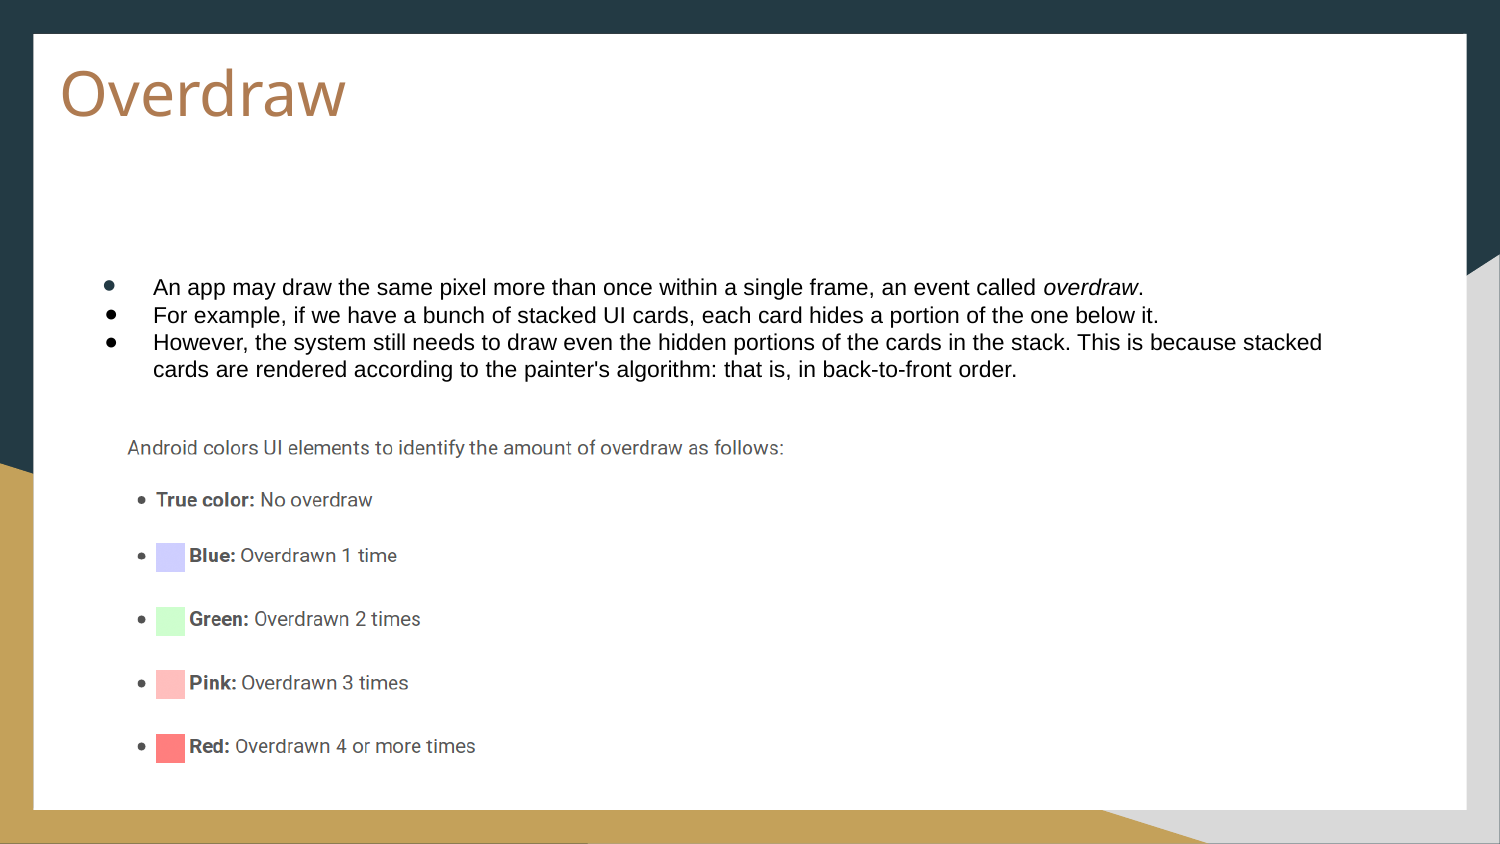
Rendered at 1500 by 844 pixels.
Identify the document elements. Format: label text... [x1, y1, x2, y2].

list An app may draw the same pixel more than once within a single frame, an event called overdraw. For example, if we have a bunch of stacked UI cards, each card hides a portion of the one below it. However, the system still needs to draw even the hidden portions of the cards in the stack. This is because stacked cards are rendered according to the painter's algorithm: that is, in back-to-front order. [63, 257, 1366, 429]
title Overdraw [44, 39, 1276, 196]
picture [112, 428, 797, 794]
